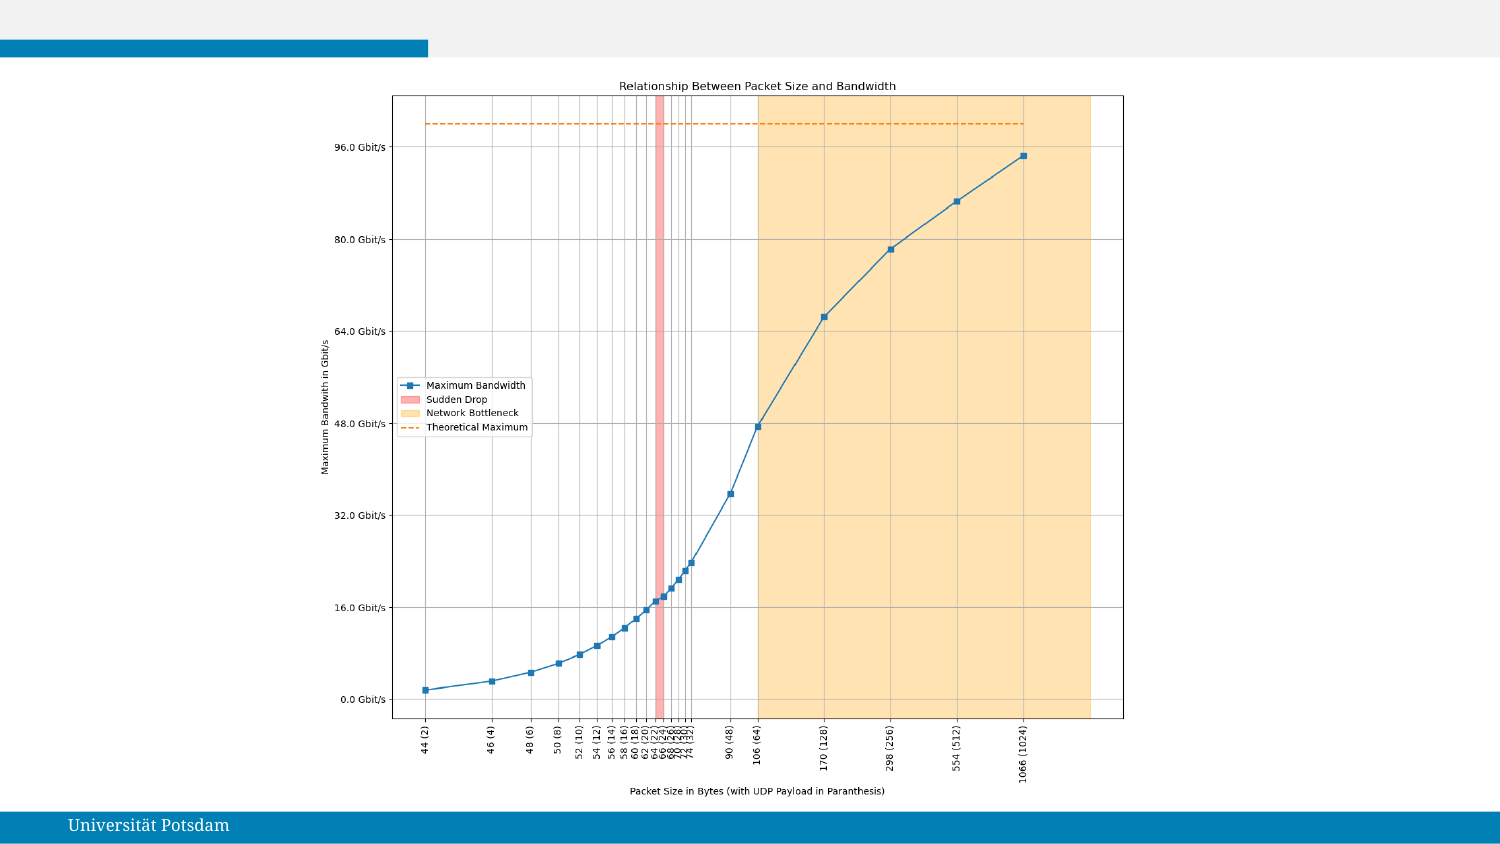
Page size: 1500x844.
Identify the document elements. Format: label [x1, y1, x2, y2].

picture [309, 68, 1152, 807]
